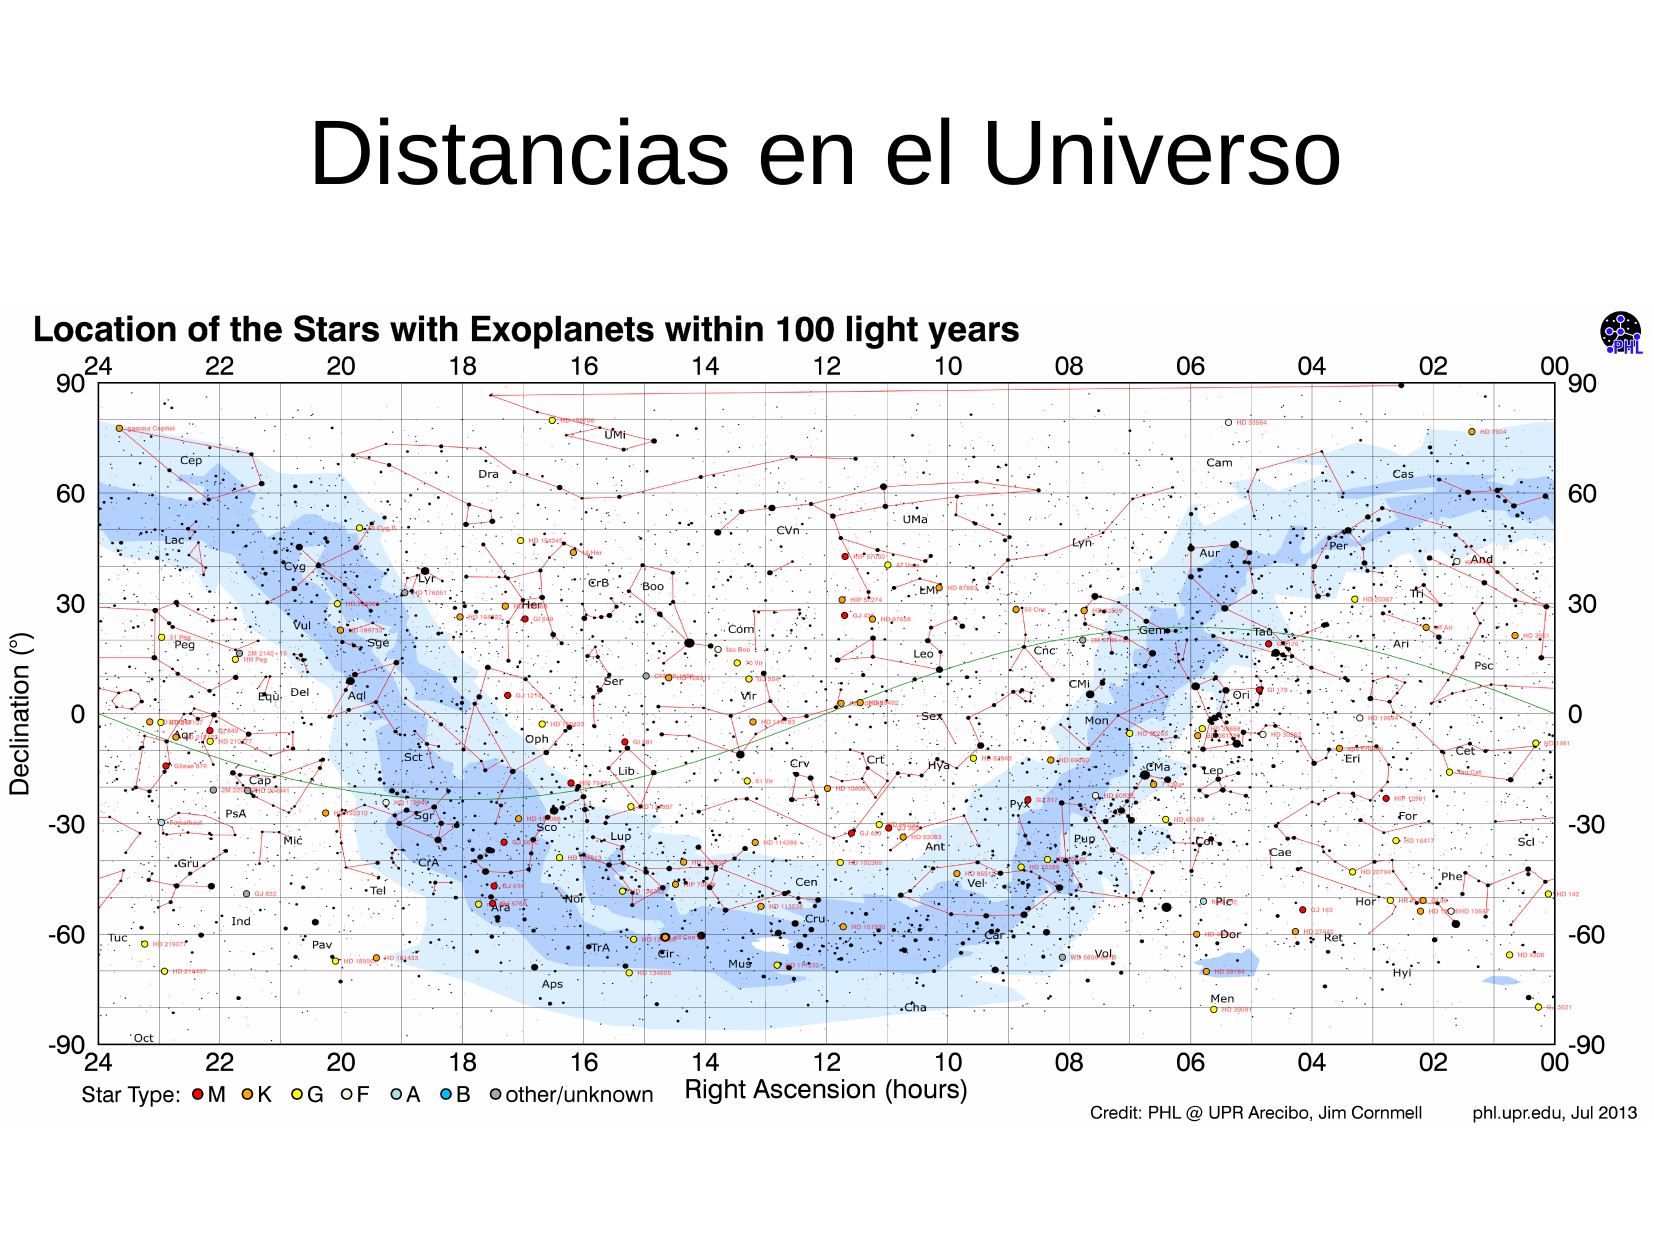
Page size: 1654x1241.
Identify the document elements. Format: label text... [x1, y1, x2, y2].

picture [0, 300, 1654, 1127]
title Distancias en el Universo [82, 49, 1571, 257]
